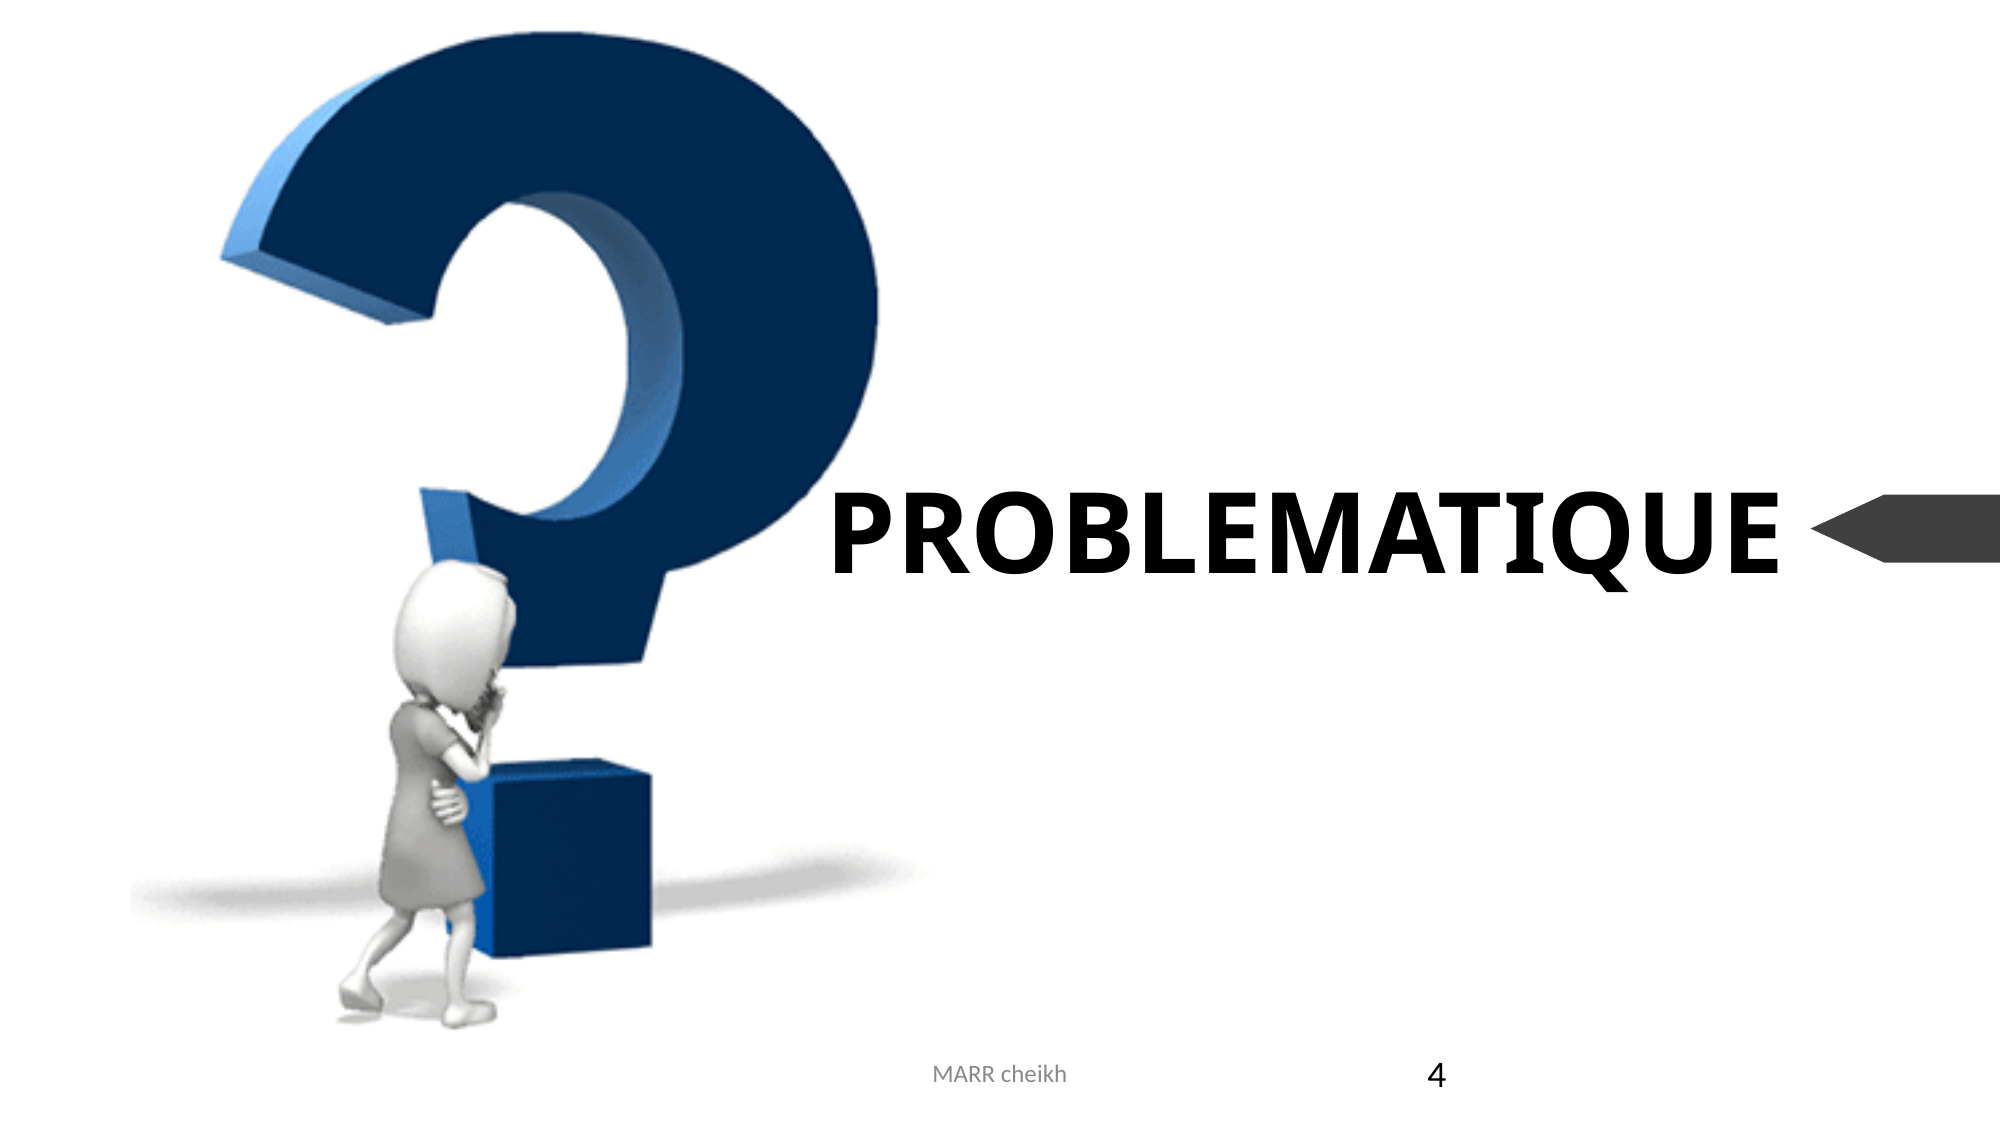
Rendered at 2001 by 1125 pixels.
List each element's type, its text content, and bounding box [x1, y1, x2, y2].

text_box MARR cheikh [662, 1042, 1338, 1103]
text_box [1412, 1042, 1863, 1103]
text_box PROBLEMATIQUE [717, 331, 1893, 726]
picture [0, 0, 1079, 1125]
text_box [1810, 494, 2000, 563]
